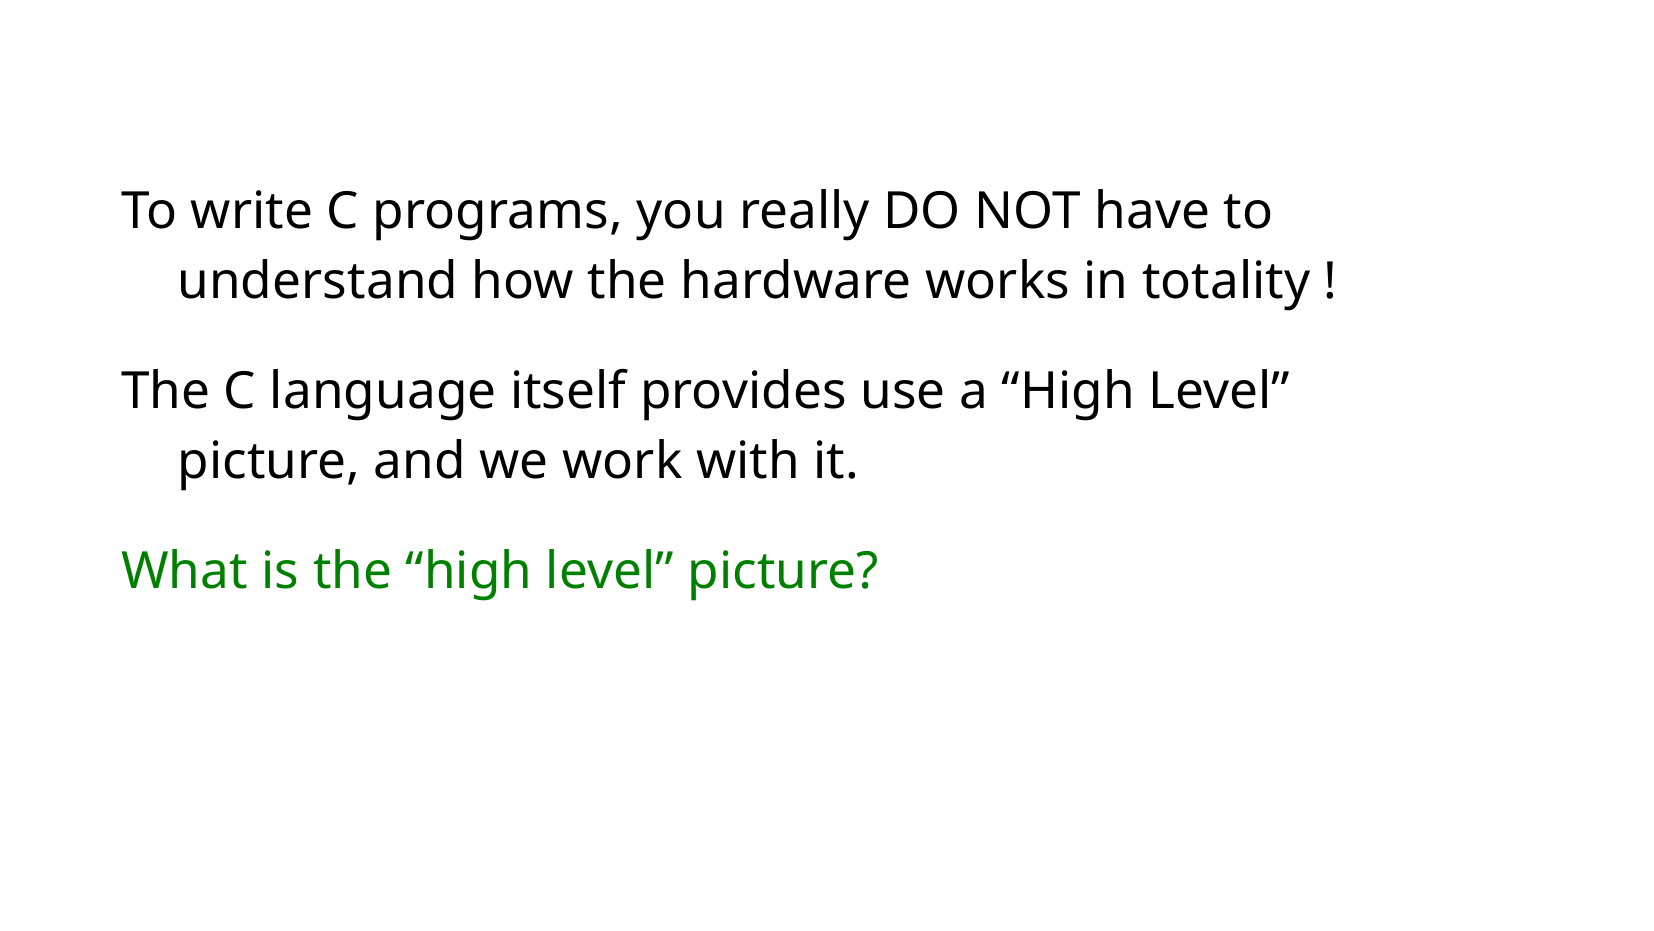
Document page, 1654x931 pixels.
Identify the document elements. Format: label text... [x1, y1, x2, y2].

list To write C programs, you really DO NOT have to understand how the hardware works in totality ! The C language itself provides use a “High Level” picture, and we work with it. What is the “high level” picture? [106, 56, 1492, 615]
